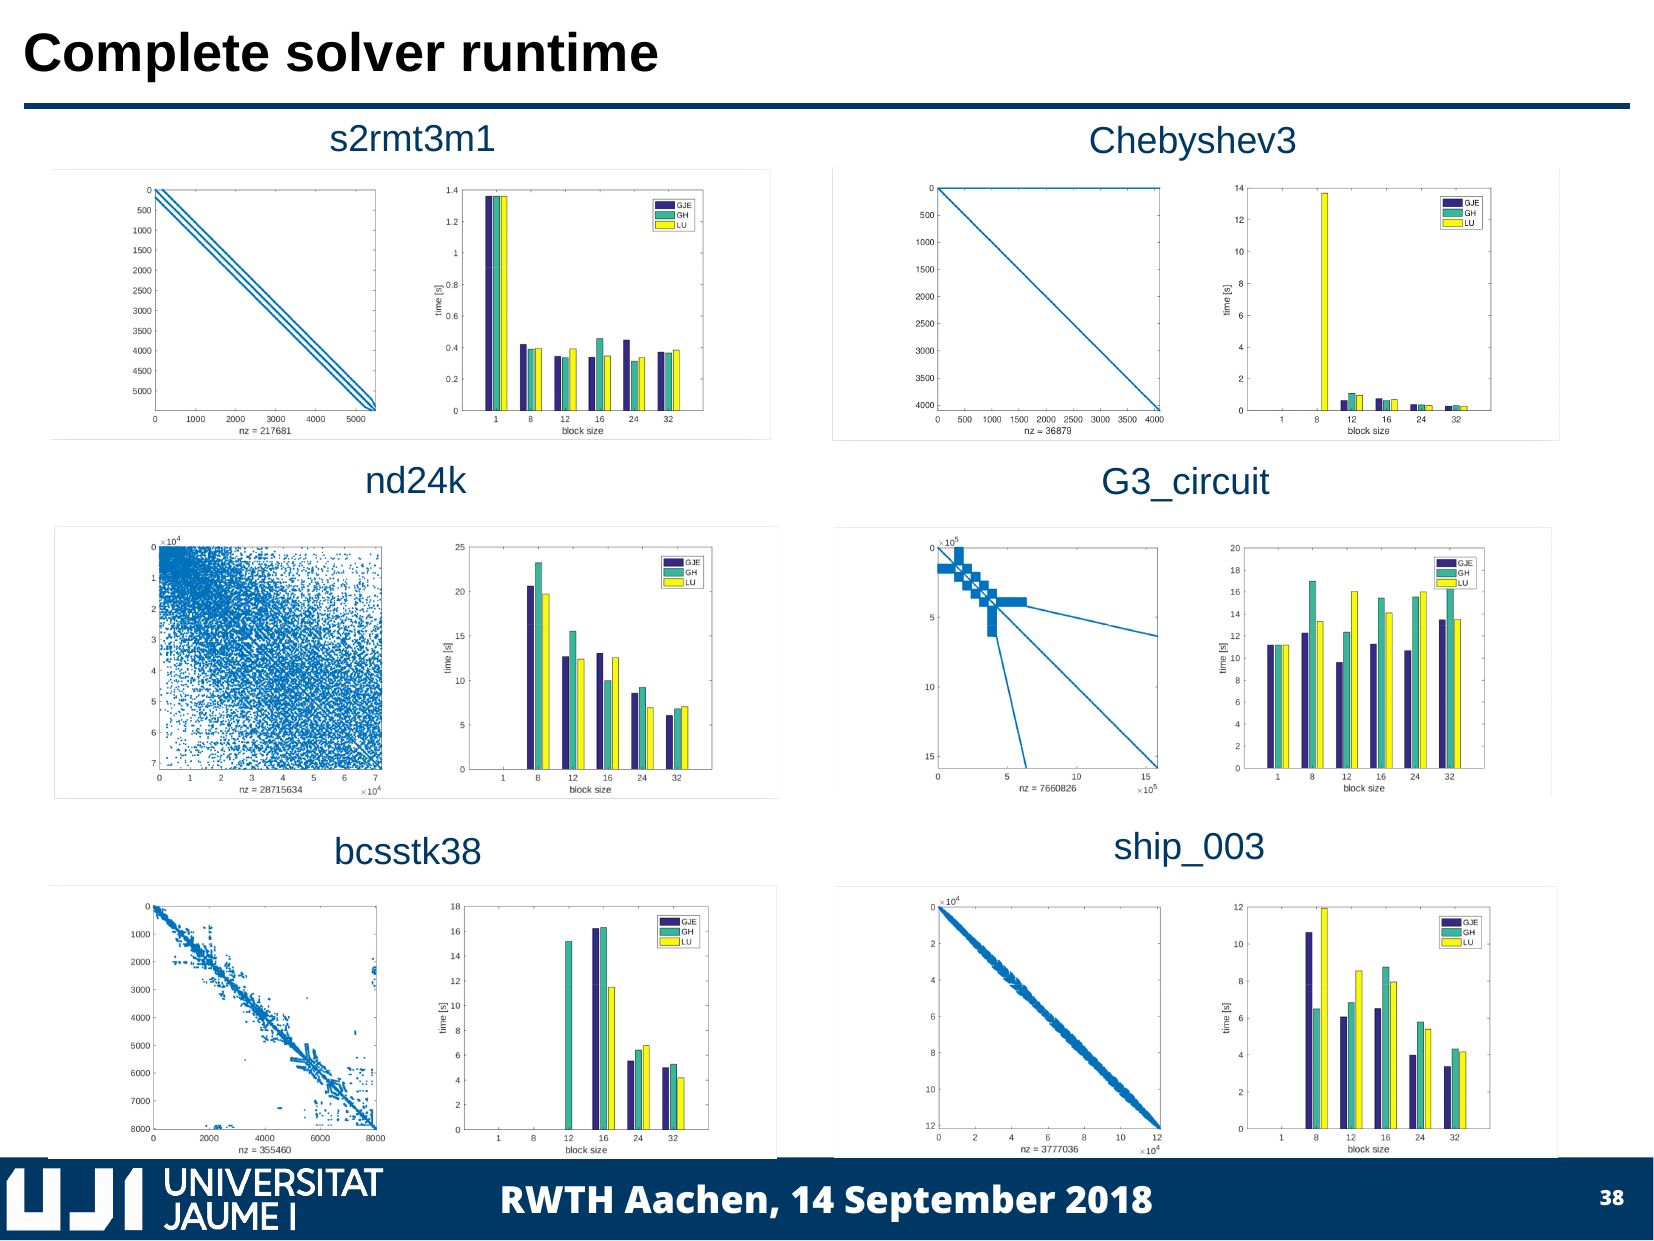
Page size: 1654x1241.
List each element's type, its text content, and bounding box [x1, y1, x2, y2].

picture [0, 885, 777, 1241]
text_box s2rmt3m1 [314, 110, 521, 169]
title Complete solver runtime [23, 0, 1630, 107]
text_box nd24k [350, 452, 488, 512]
picture [834, 886, 1558, 1158]
text_box bcsstk38 [319, 823, 506, 883]
picture [832, 167, 1560, 441]
text_box G3_circuit [1086, 452, 1295, 512]
picture [54, 526, 780, 799]
text_box ship_003 [1098, 818, 1289, 878]
picture [51, 169, 771, 440]
text_box Chebyshev3 [1074, 112, 1324, 167]
picture [834, 527, 1552, 797]
